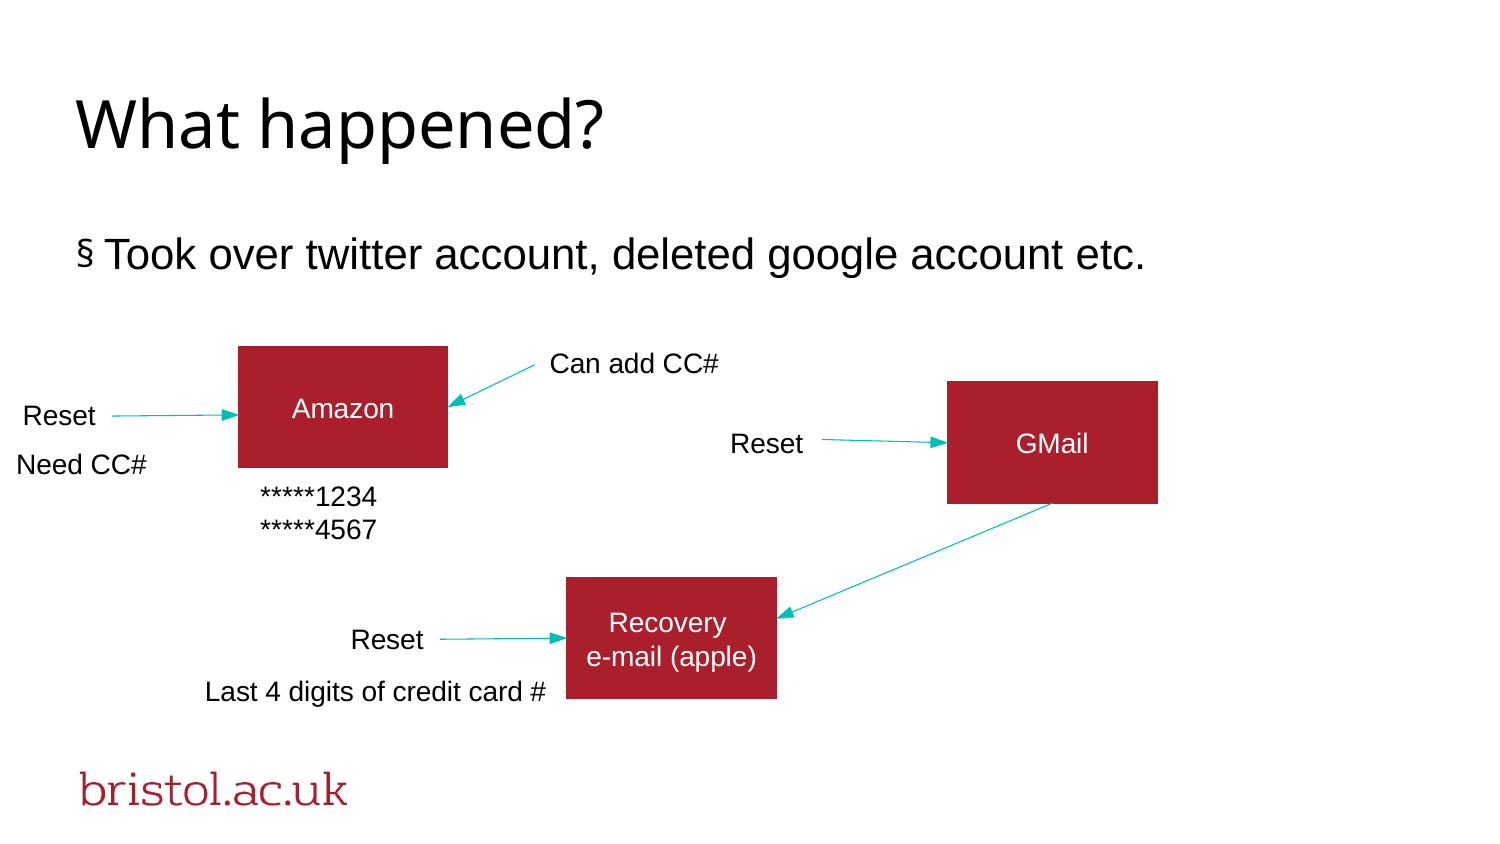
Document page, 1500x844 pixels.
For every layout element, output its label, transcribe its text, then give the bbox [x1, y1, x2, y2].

text_box Last 4 digits of credit card # [189, 665, 568, 715]
text_box Reset [335, 613, 441, 663]
text_box GMail [948, 382, 1157, 503]
text_box Reset [7, 390, 113, 439]
text_box Recovery e-mail (apple) [567, 578, 776, 698]
text_box Need CC# [1, 439, 165, 489]
text_box *****1234 *****4567 [245, 470, 394, 554]
list Took over twitter account, deleted google account etc. [60, 224, 1440, 699]
text_box Can add CC# [534, 337, 737, 387]
title What happened? [60, 44, 1440, 209]
text_box Amazon [239, 347, 447, 467]
text_box Reset [715, 418, 820, 468]
